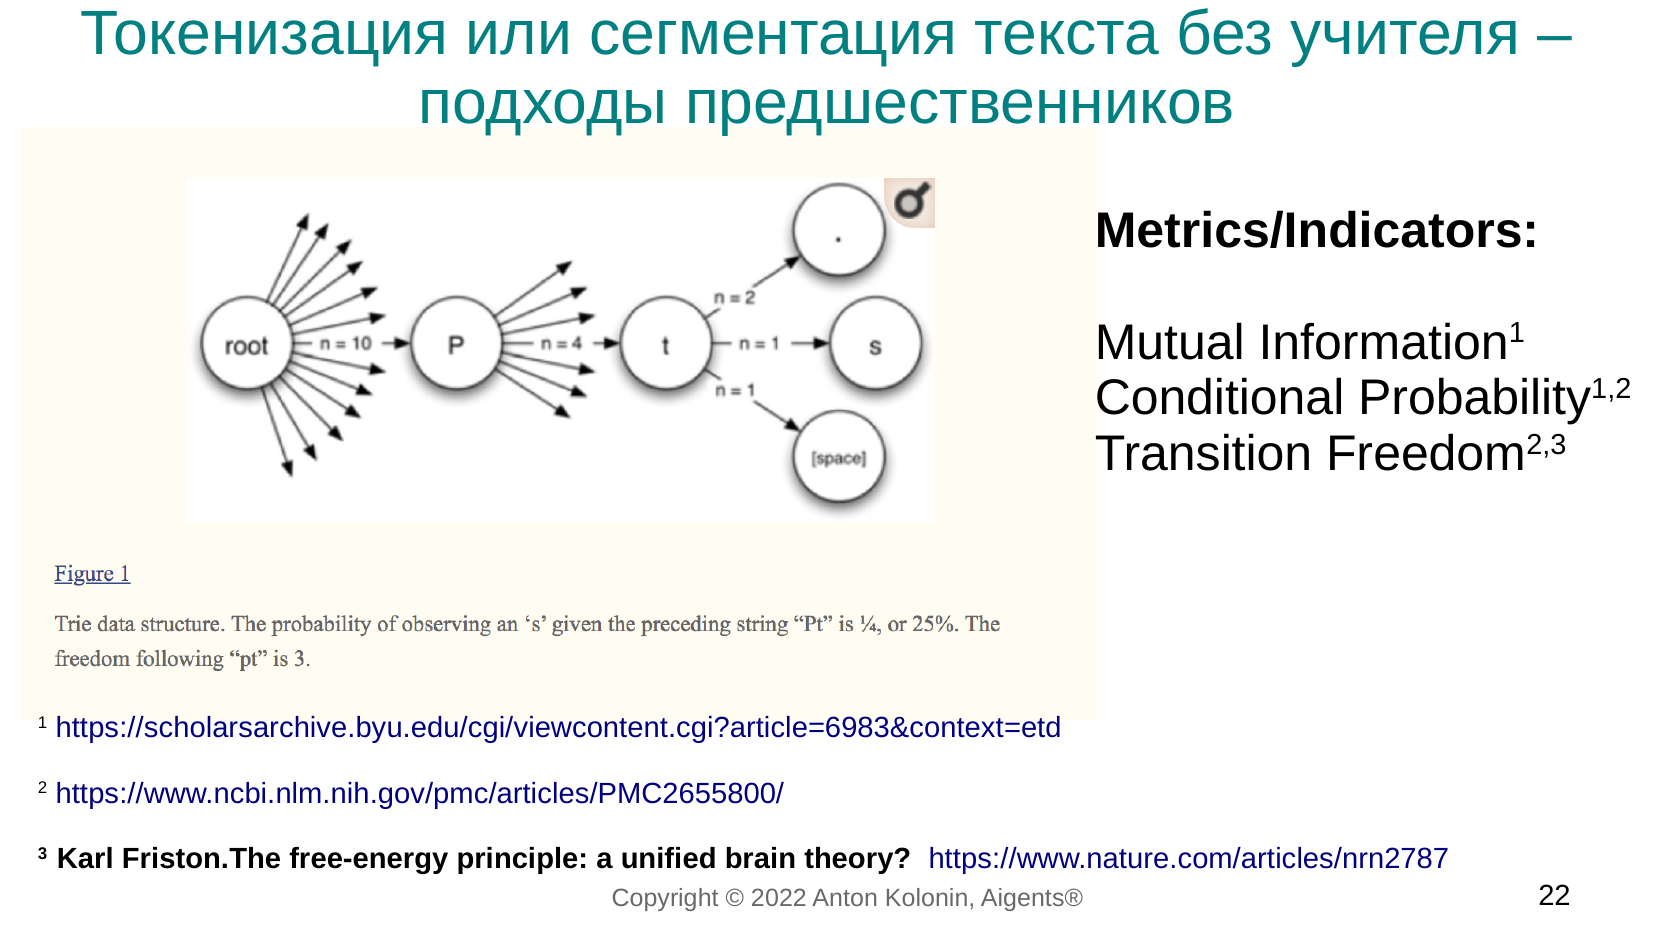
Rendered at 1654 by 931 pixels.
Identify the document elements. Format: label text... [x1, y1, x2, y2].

picture [21, 135, 1096, 721]
text_box Metrics/Indicators: Mutual Information1 Conditional Probability1,2 Transition Freedom2,3 [1080, 195, 1647, 489]
text_box Токенизация или сегментация текста без учителя – подходы предшественников [0, 0, 1630, 135]
text_box 1 https://scholarsarchive.byu.edu/cgi/viewcontent.cgi?article=6983&context=etd 2 https://www.ncbi.nlm.nih.gov/pmc/articles/PMC2655800/ 3 Karl Friston.The free-energy principle: a unified brain theory? https://www.nature.com/articles/nrn2787 [23, 703, 1553, 916]
